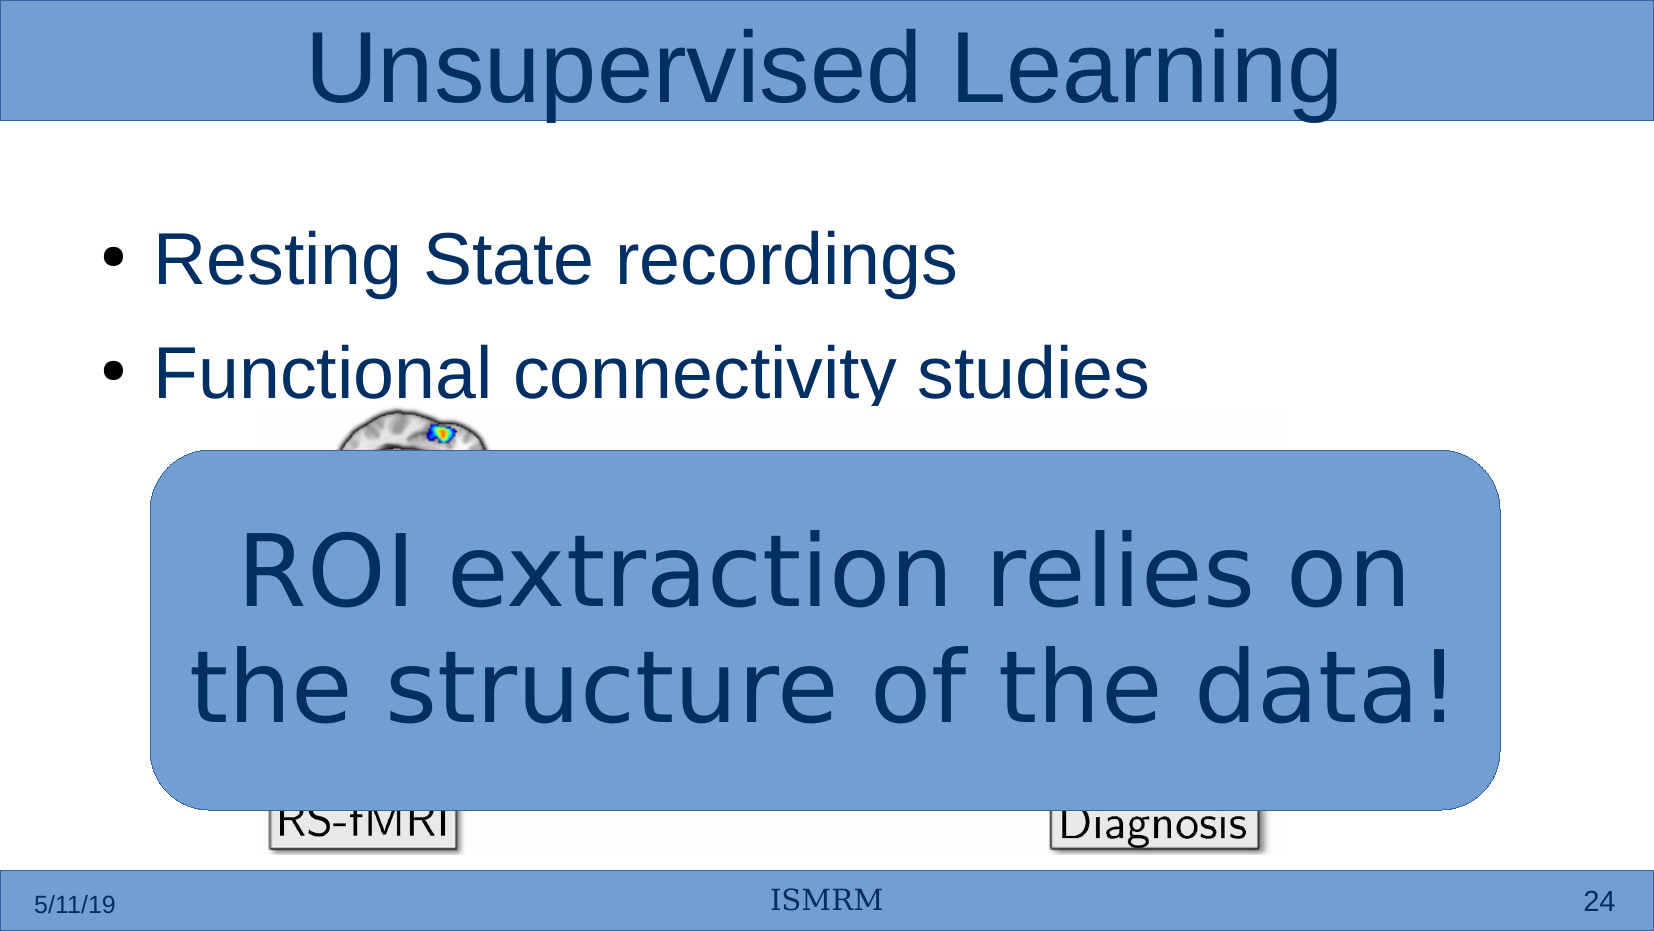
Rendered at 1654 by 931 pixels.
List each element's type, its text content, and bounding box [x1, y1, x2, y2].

title Unsupervised Learning [0, 15, 1651, 121]
picture [255, 811, 1284, 856]
list Resting State recordings Functional connectivity studies [82, 217, 1571, 758]
text_box ROI extraction relies on the structure of the data! [150, 450, 1501, 811]
picture [255, 406, 1284, 450]
